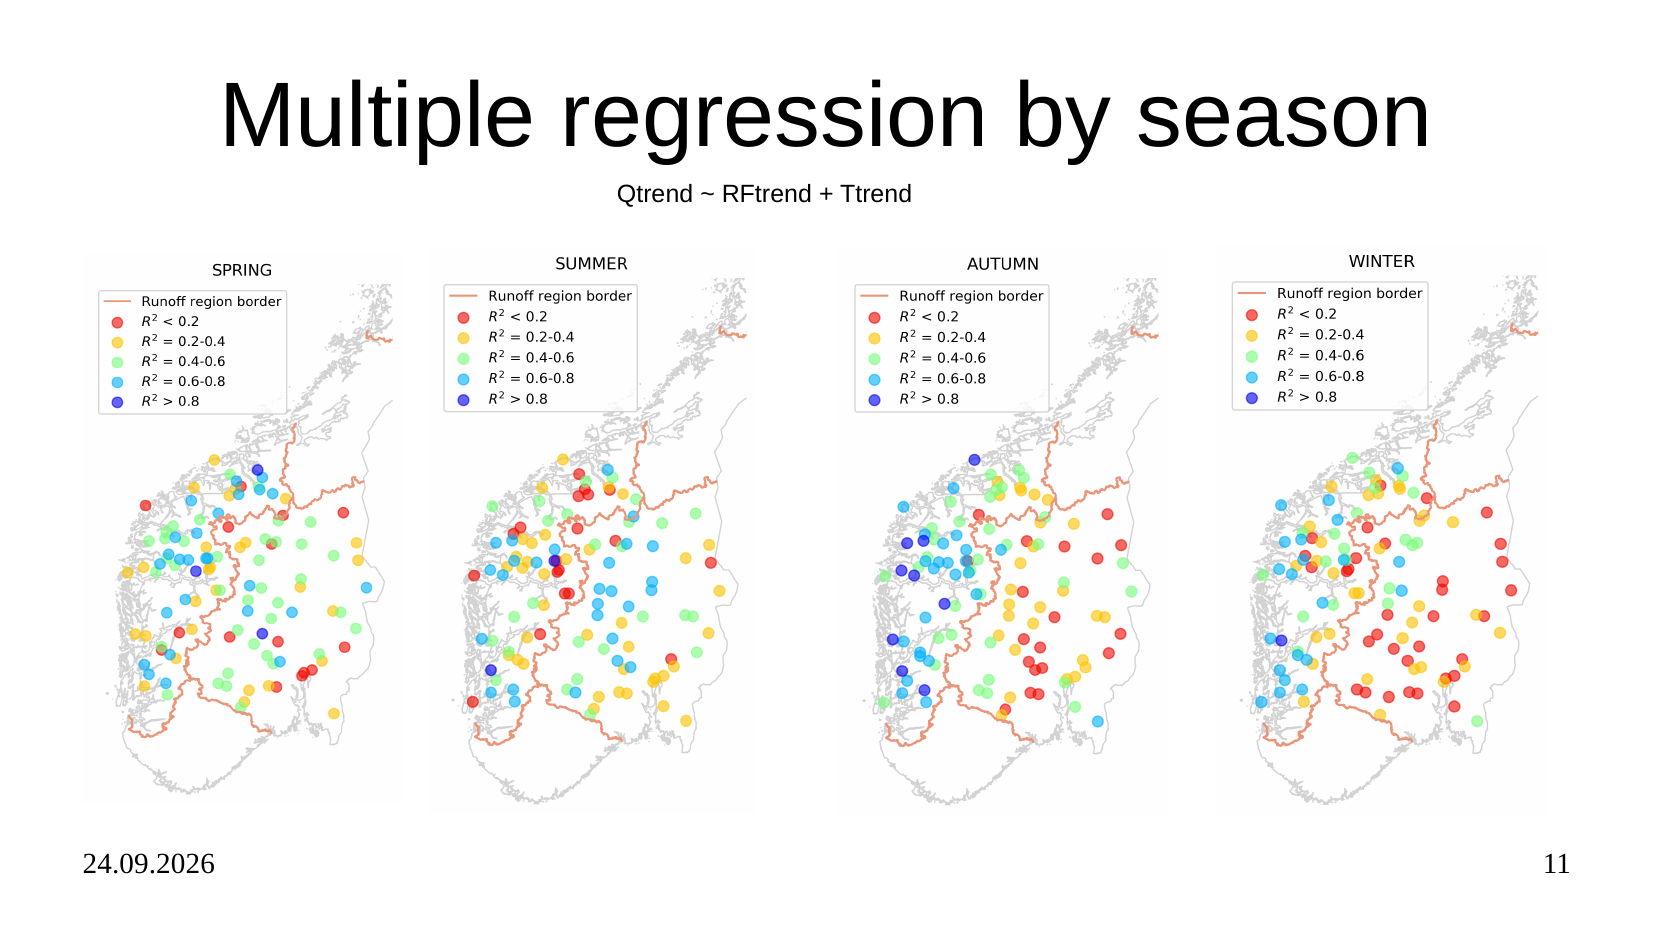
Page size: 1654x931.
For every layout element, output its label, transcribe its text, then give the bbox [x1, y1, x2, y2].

picture [82, 254, 402, 804]
picture [838, 247, 1168, 815]
picture [427, 247, 756, 814]
title Multiple regression by season [82, 37, 1571, 193]
picture [1215, 244, 1548, 815]
text_box Qtrend ~ RFtrend + Ttrend [602, 172, 928, 216]
